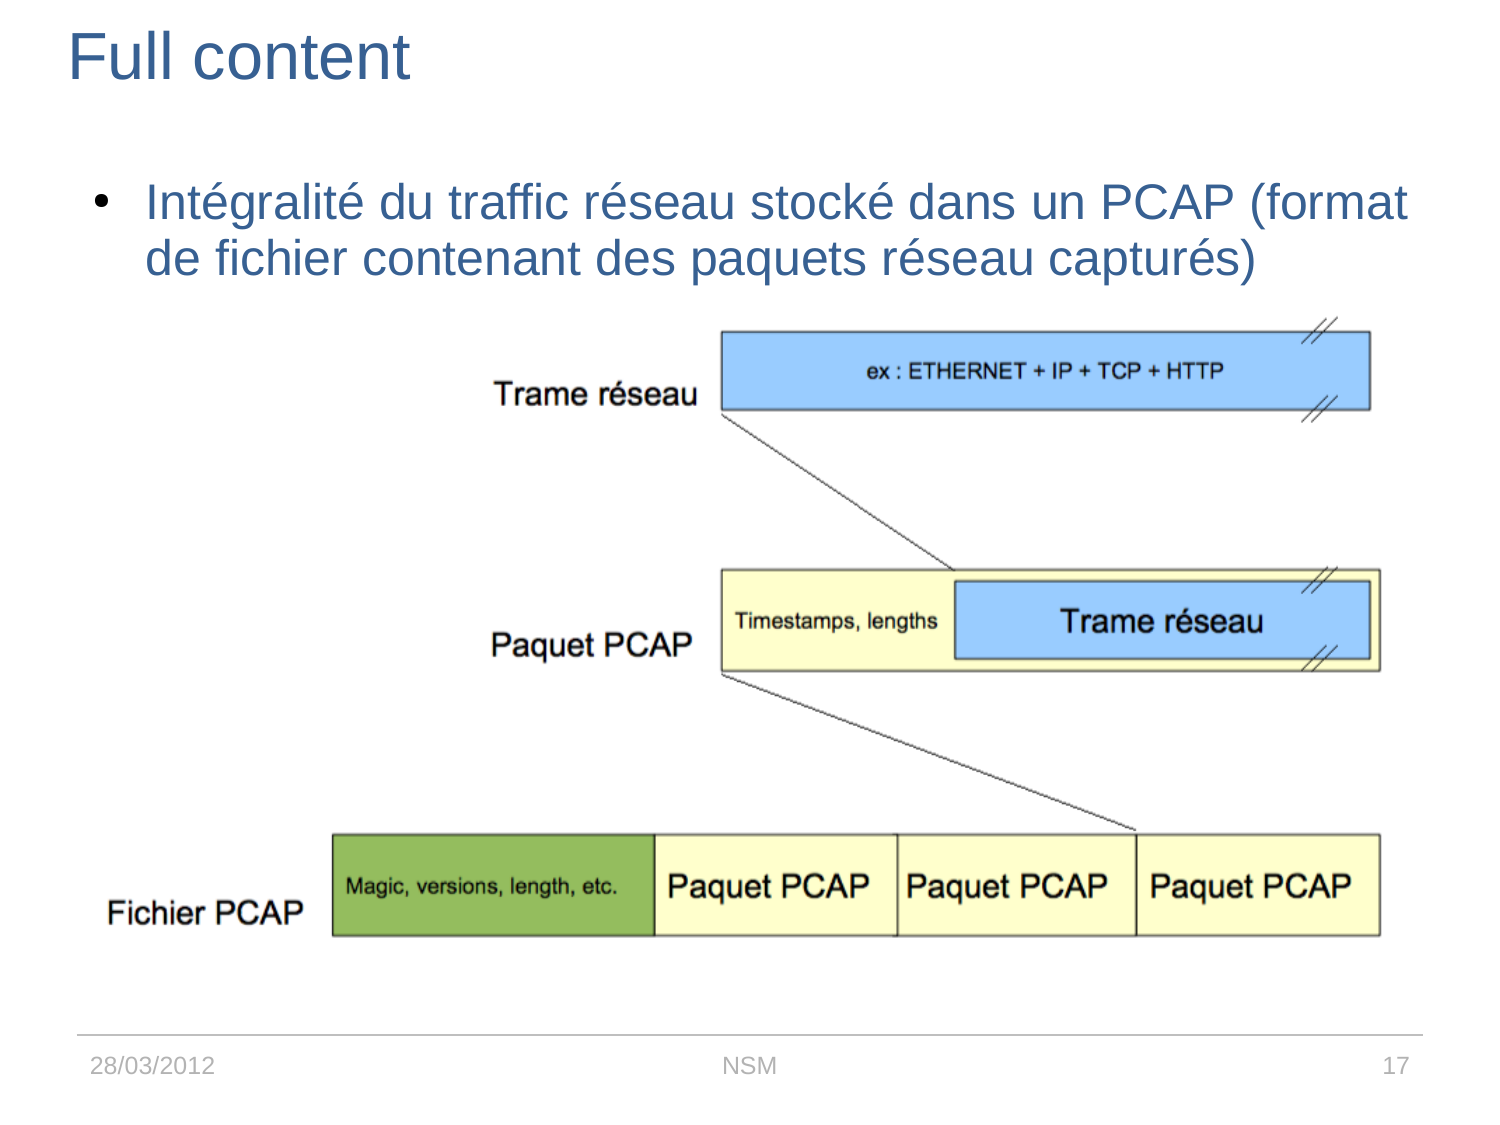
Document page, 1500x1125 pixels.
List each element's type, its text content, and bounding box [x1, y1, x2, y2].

picture [59, 312, 1401, 963]
title Full content [67, 19, 1418, 207]
list Intégralité du traffic réseau stocké dans un PCAP (format de fichier contenant des paquets réseau capturés) [75, 173, 1426, 917]
